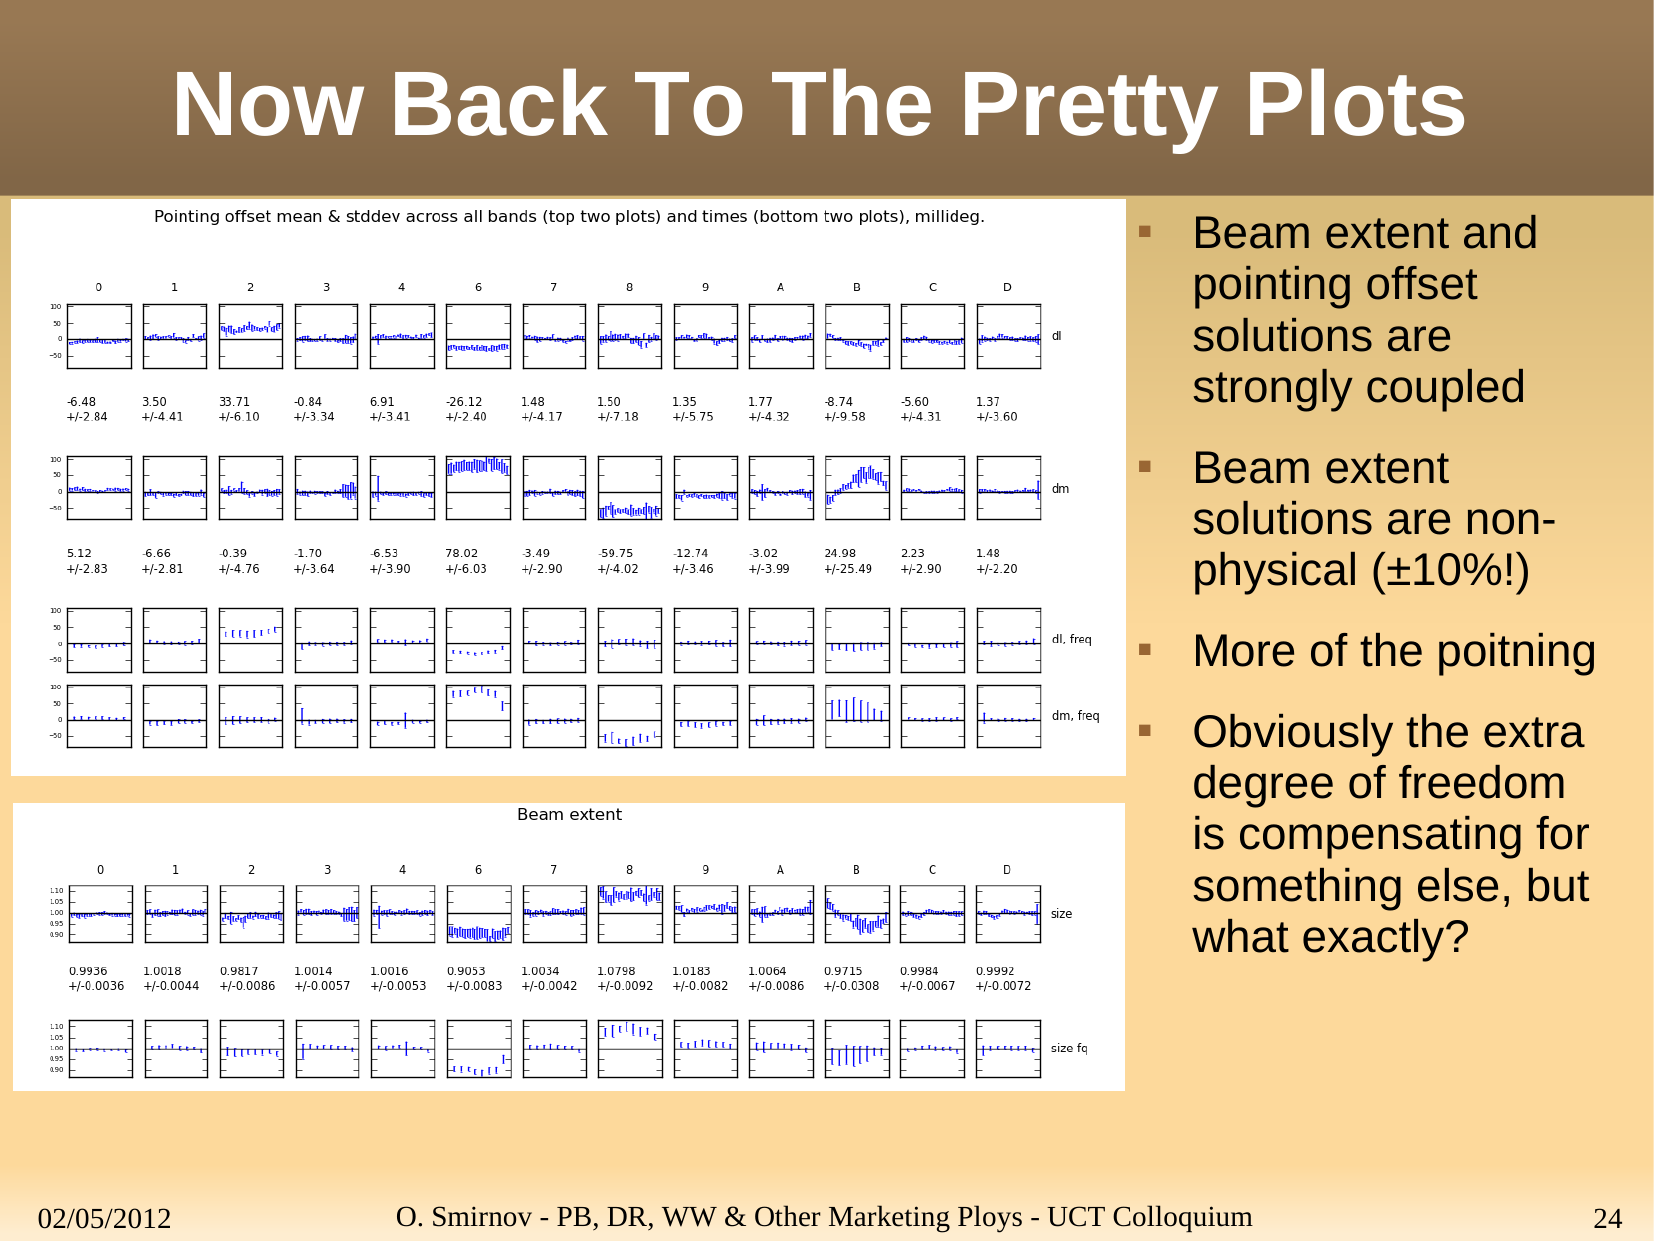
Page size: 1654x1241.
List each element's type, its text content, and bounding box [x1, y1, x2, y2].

picture [0, 0, 1654, 1241]
list Beam extent and pointing offset solutions are strongly coupled Beam extent solutions are non-physical (±10%!) More of the poitning Obviously the extra degree of freedom is compensating for something else, but what exactly? [1121, 207, 1601, 1104]
title Now Back To The Pretty Plots [76, 0, 1565, 207]
